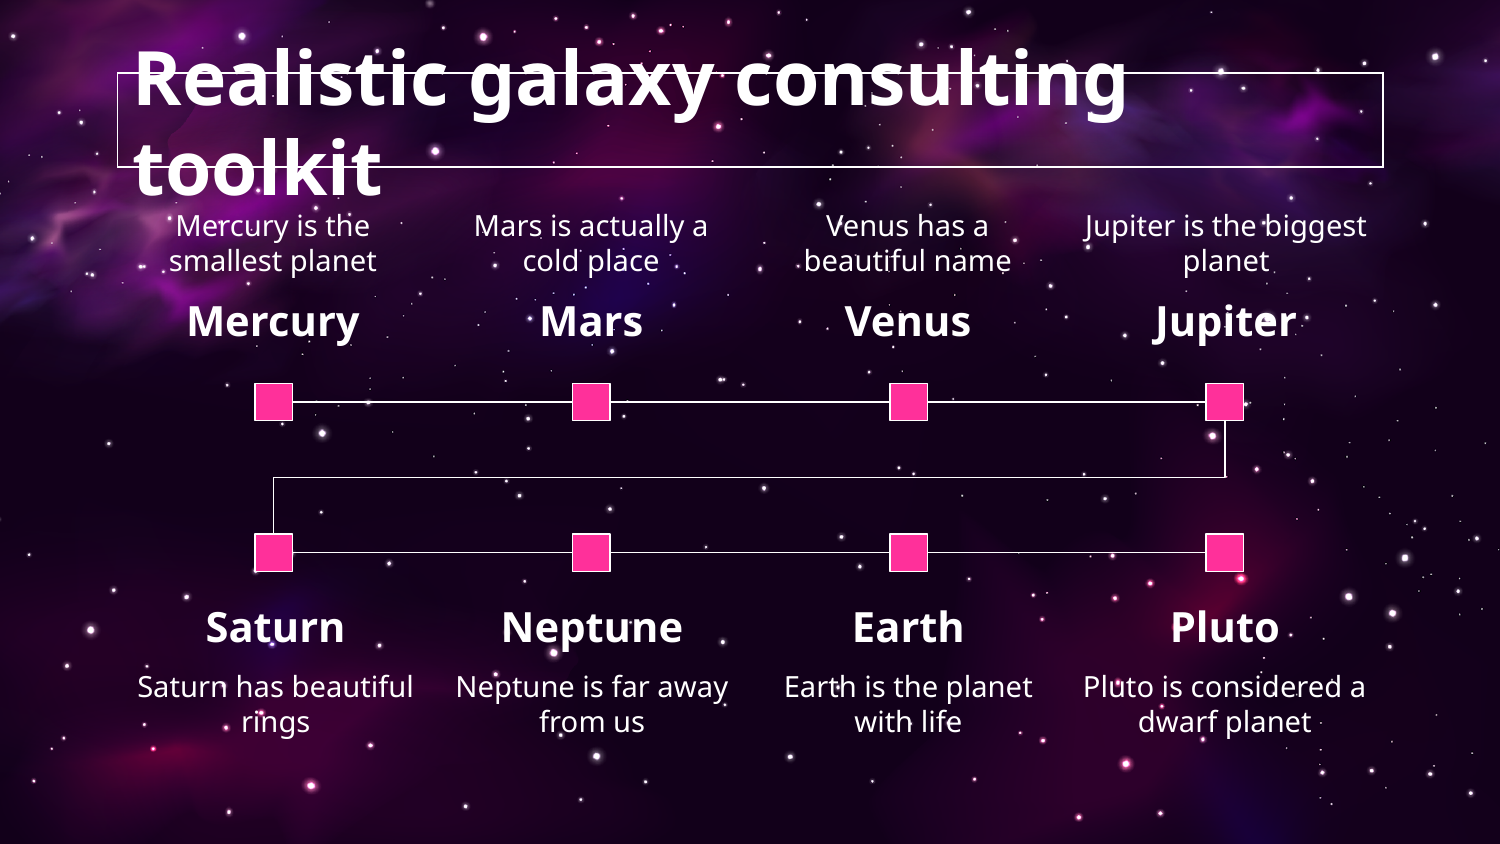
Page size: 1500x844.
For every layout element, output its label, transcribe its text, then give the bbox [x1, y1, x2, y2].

text_box Pluto [1066, 606, 1383, 653]
text_box Neptune is far away from us [433, 653, 750, 742]
text_box Pluto is considered a dwarf planet [1066, 653, 1383, 742]
text_box Mercury is the smallest planet [115, 198, 431, 292]
text_box Earth is the planet with life [750, 653, 1066, 742]
text_box Venus has a beautiful name [750, 198, 1066, 292]
text_box Mars [433, 292, 749, 339]
text_box Jupiter [1068, 292, 1384, 339]
text_box Mars is actually a cold place [433, 198, 749, 292]
text_box [890, 383, 928, 421]
text_box [1206, 534, 1244, 572]
text_box Jupiter is the biggest planet [1068, 198, 1384, 292]
text_box Saturn [117, 606, 433, 653]
text_box Saturn has beautiful rings [117, 653, 433, 742]
text_box Neptune [433, 606, 750, 653]
text_box [255, 383, 293, 421]
text_box Mercury [115, 292, 431, 339]
text_box Venus [750, 292, 1066, 339]
picture [0, 0, 1500, 844]
text_box [255, 534, 293, 572]
text_box [1206, 383, 1244, 421]
text_box [890, 534, 928, 572]
title Realistic galaxy consulting toolkit [117, 72, 1383, 167]
text_box [572, 383, 610, 421]
text_box Earth [750, 606, 1066, 653]
text_box [572, 534, 610, 572]
